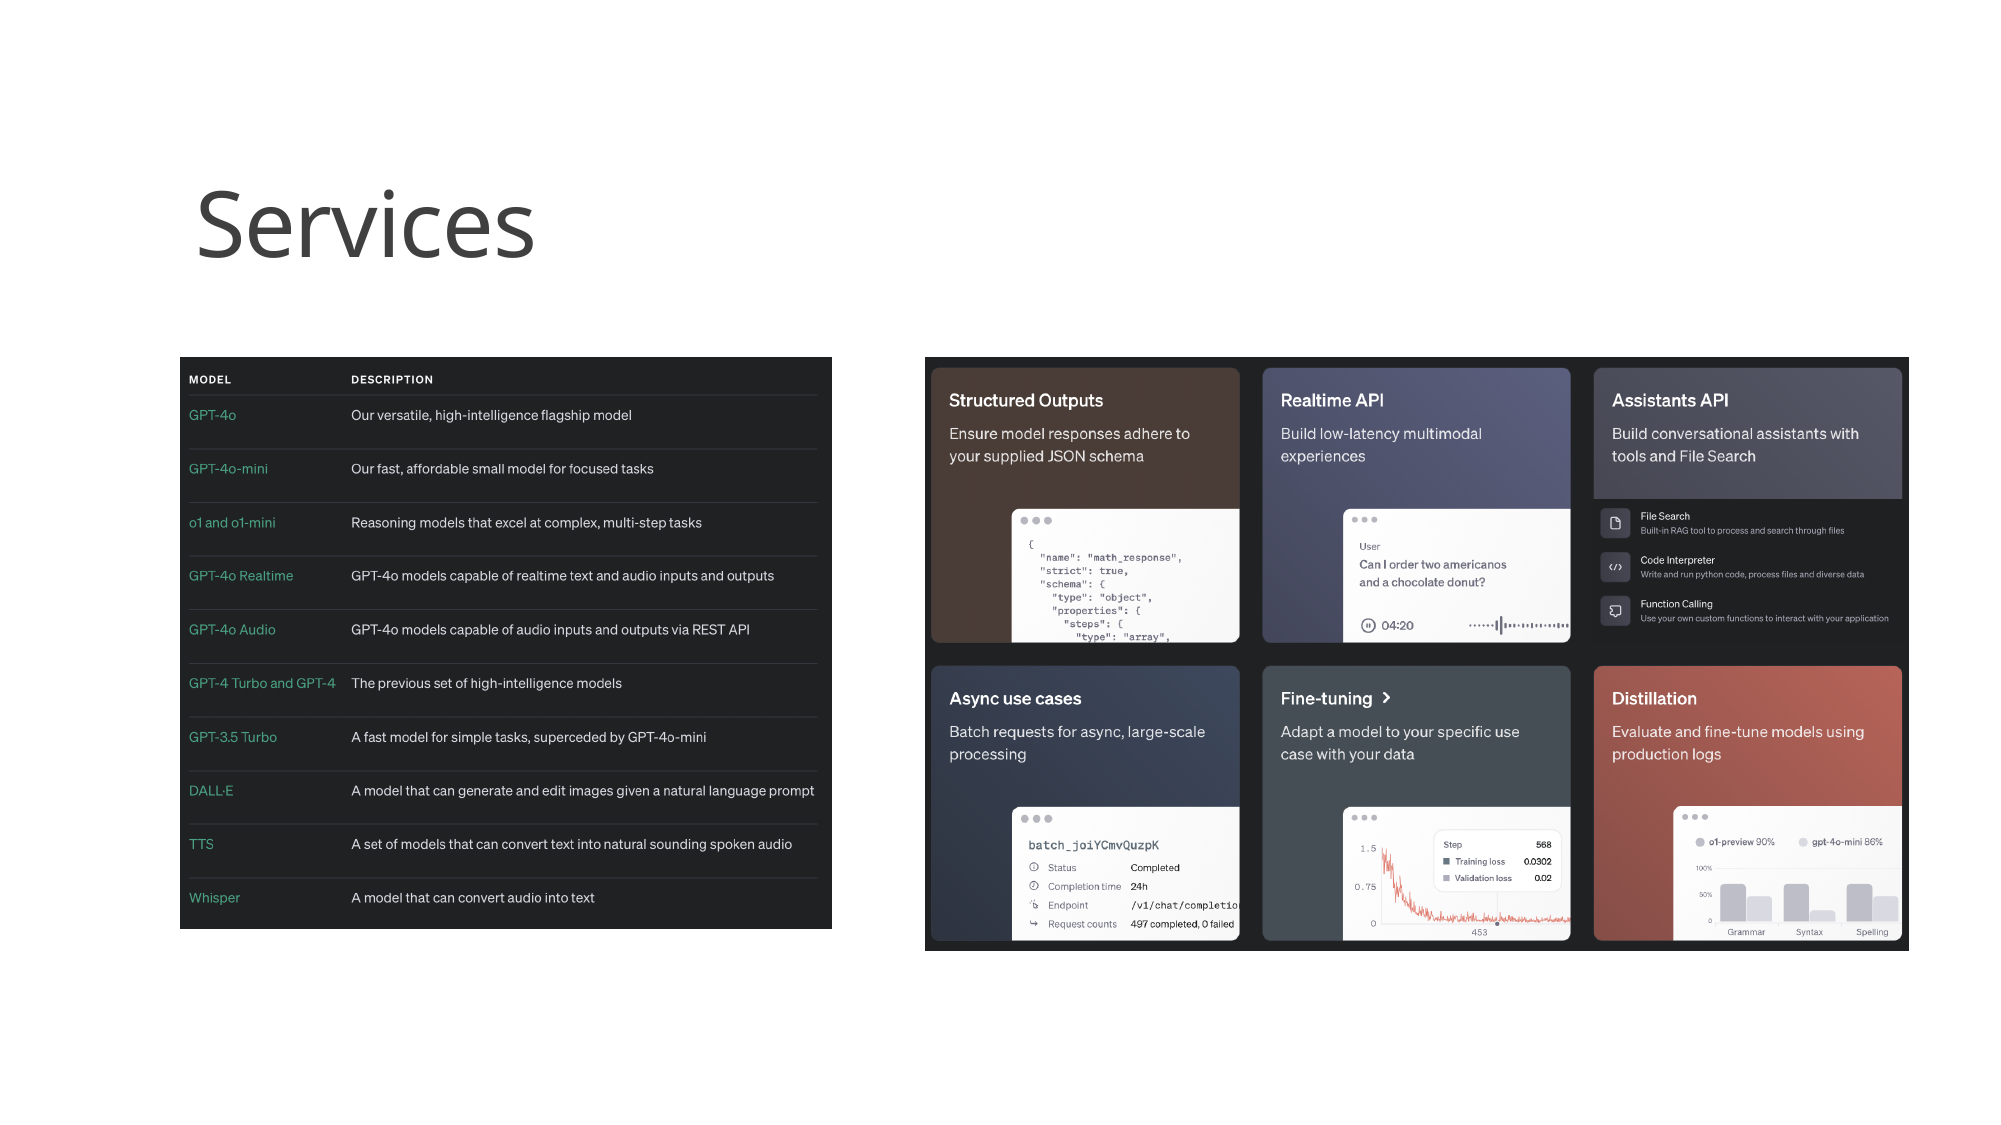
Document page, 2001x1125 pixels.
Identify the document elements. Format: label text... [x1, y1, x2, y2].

picture [925, 357, 1909, 951]
picture [180, 357, 832, 929]
title Services [180, 47, 1831, 286]
